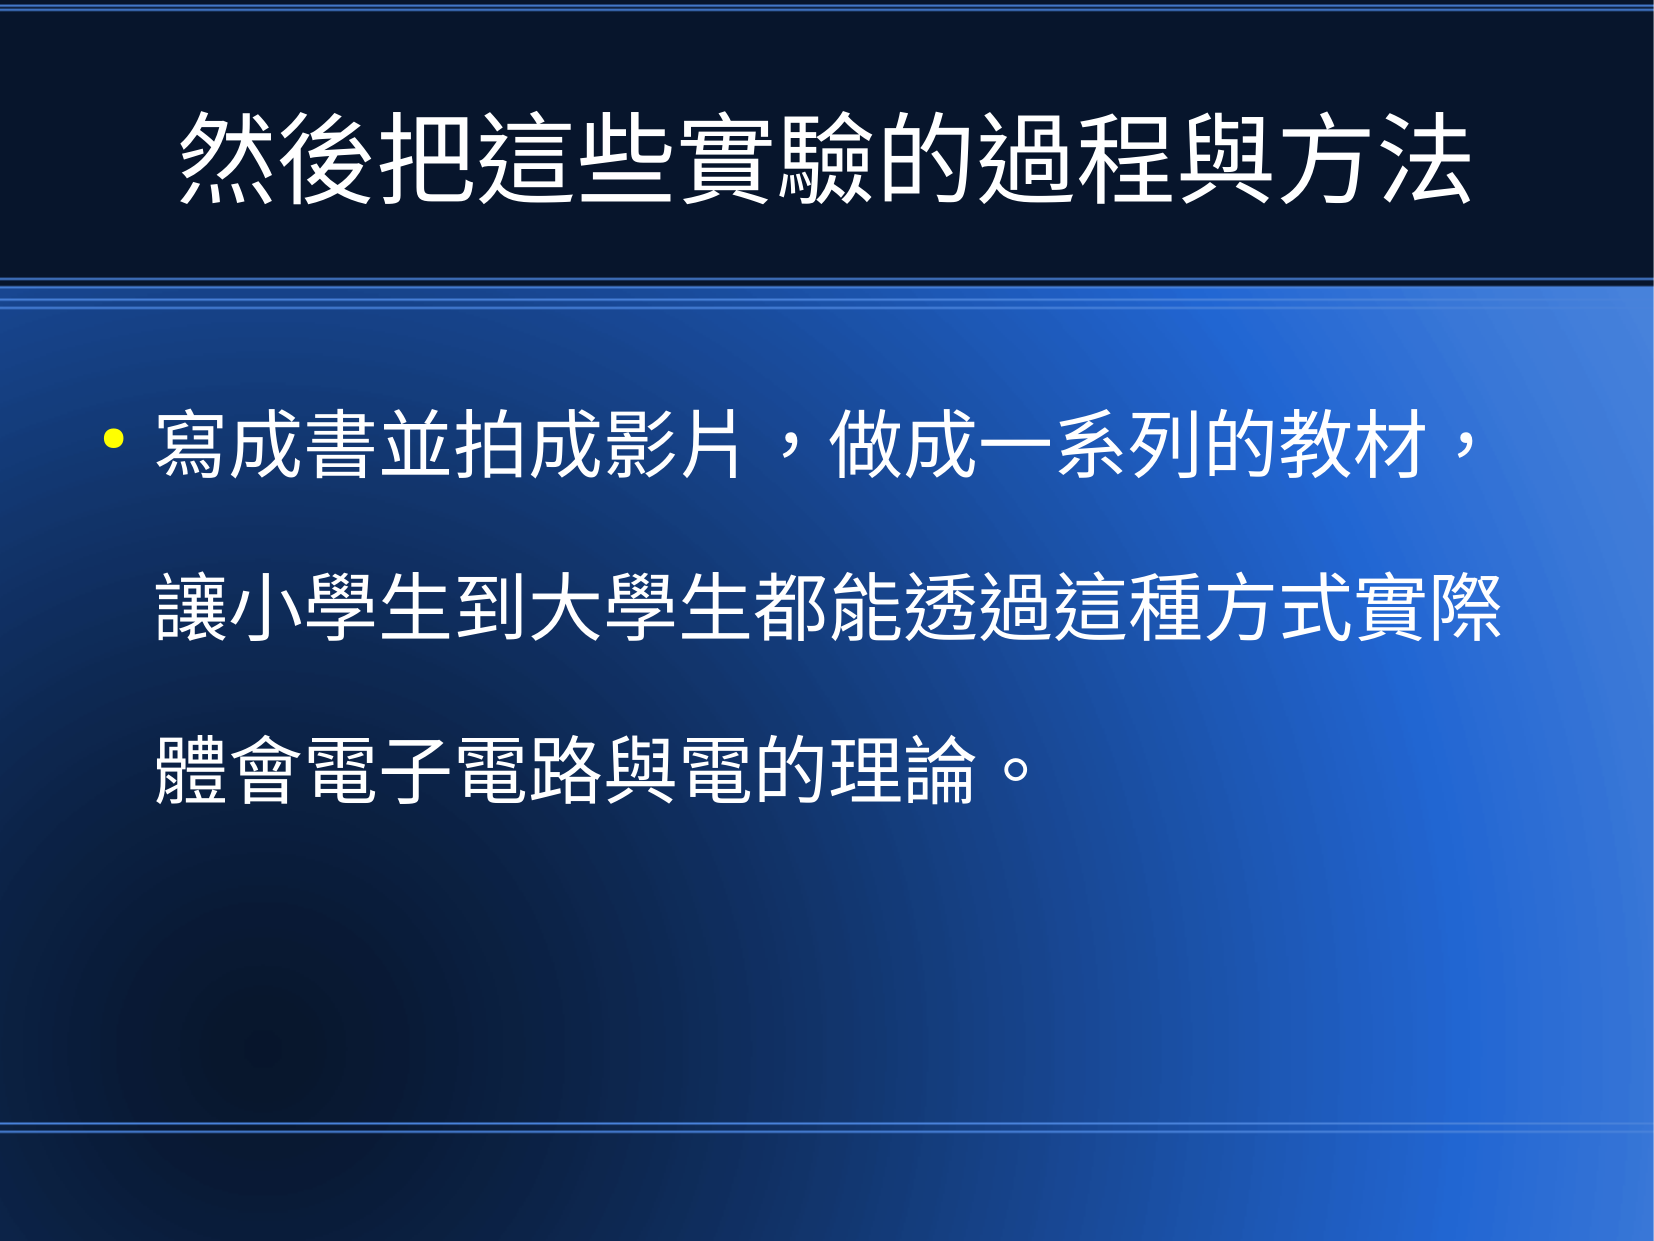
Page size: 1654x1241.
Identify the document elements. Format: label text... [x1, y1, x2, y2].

picture [0, 0, 1654, 1241]
title 然後把這些實驗的過程與方法 [82, 49, 1571, 257]
list 寫成書並拍成影片，做成一系列的教材，讓小學生到大學生都能透過這種方式實際體會電子電路與電的理論。 [82, 331, 1571, 1241]
